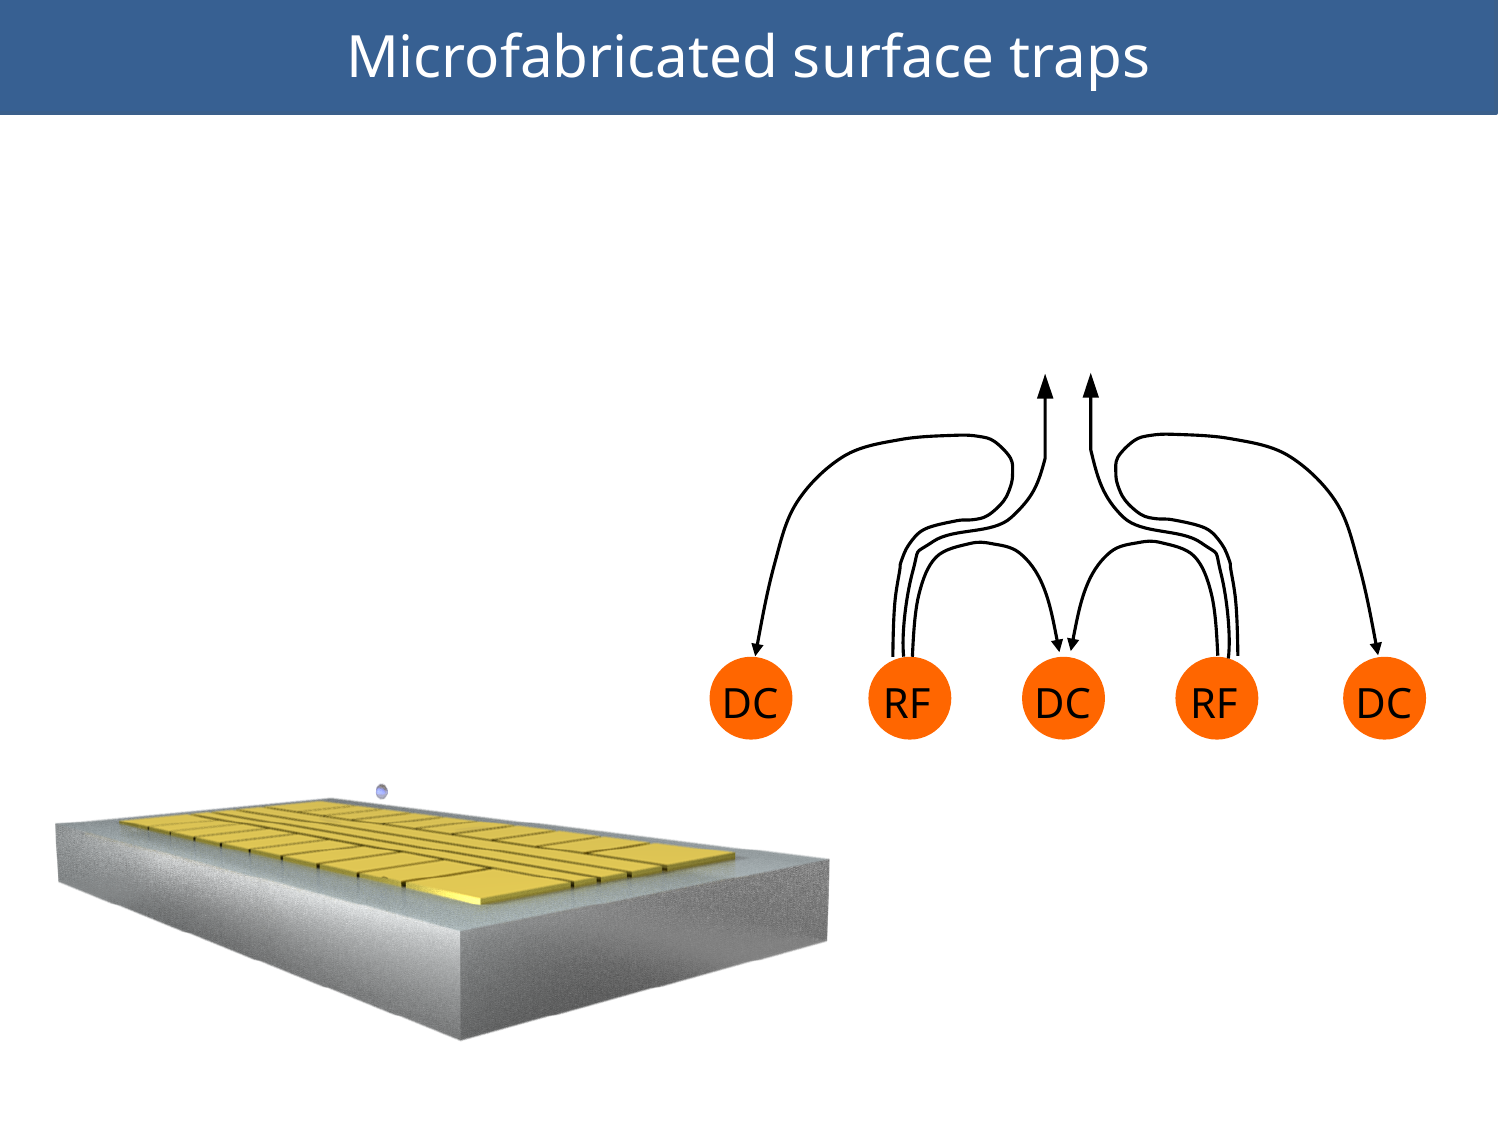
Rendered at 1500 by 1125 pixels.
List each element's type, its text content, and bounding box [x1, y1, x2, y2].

text_box DC [706, 668, 868, 735]
text_box [1365, 735, 1404, 740]
text_box [881, 656, 939, 668]
text_box [1198, 735, 1236, 740]
text_box RF [868, 668, 1019, 735]
text_box [732, 735, 770, 740]
picture [0, 712, 913, 1098]
text_box [891, 735, 929, 740]
text_box [1044, 735, 1083, 740]
text_box [1035, 656, 1092, 668]
text_box RF [1257, 668, 1403, 735]
title Microfabricated surface traps [0, 0, 1497, 122]
text_box [722, 656, 780, 668]
text_box DC [1403, 668, 1500, 735]
text_box [1356, 656, 1413, 668]
text_box [1188, 656, 1246, 668]
text_box DC [1019, 668, 1257, 735]
